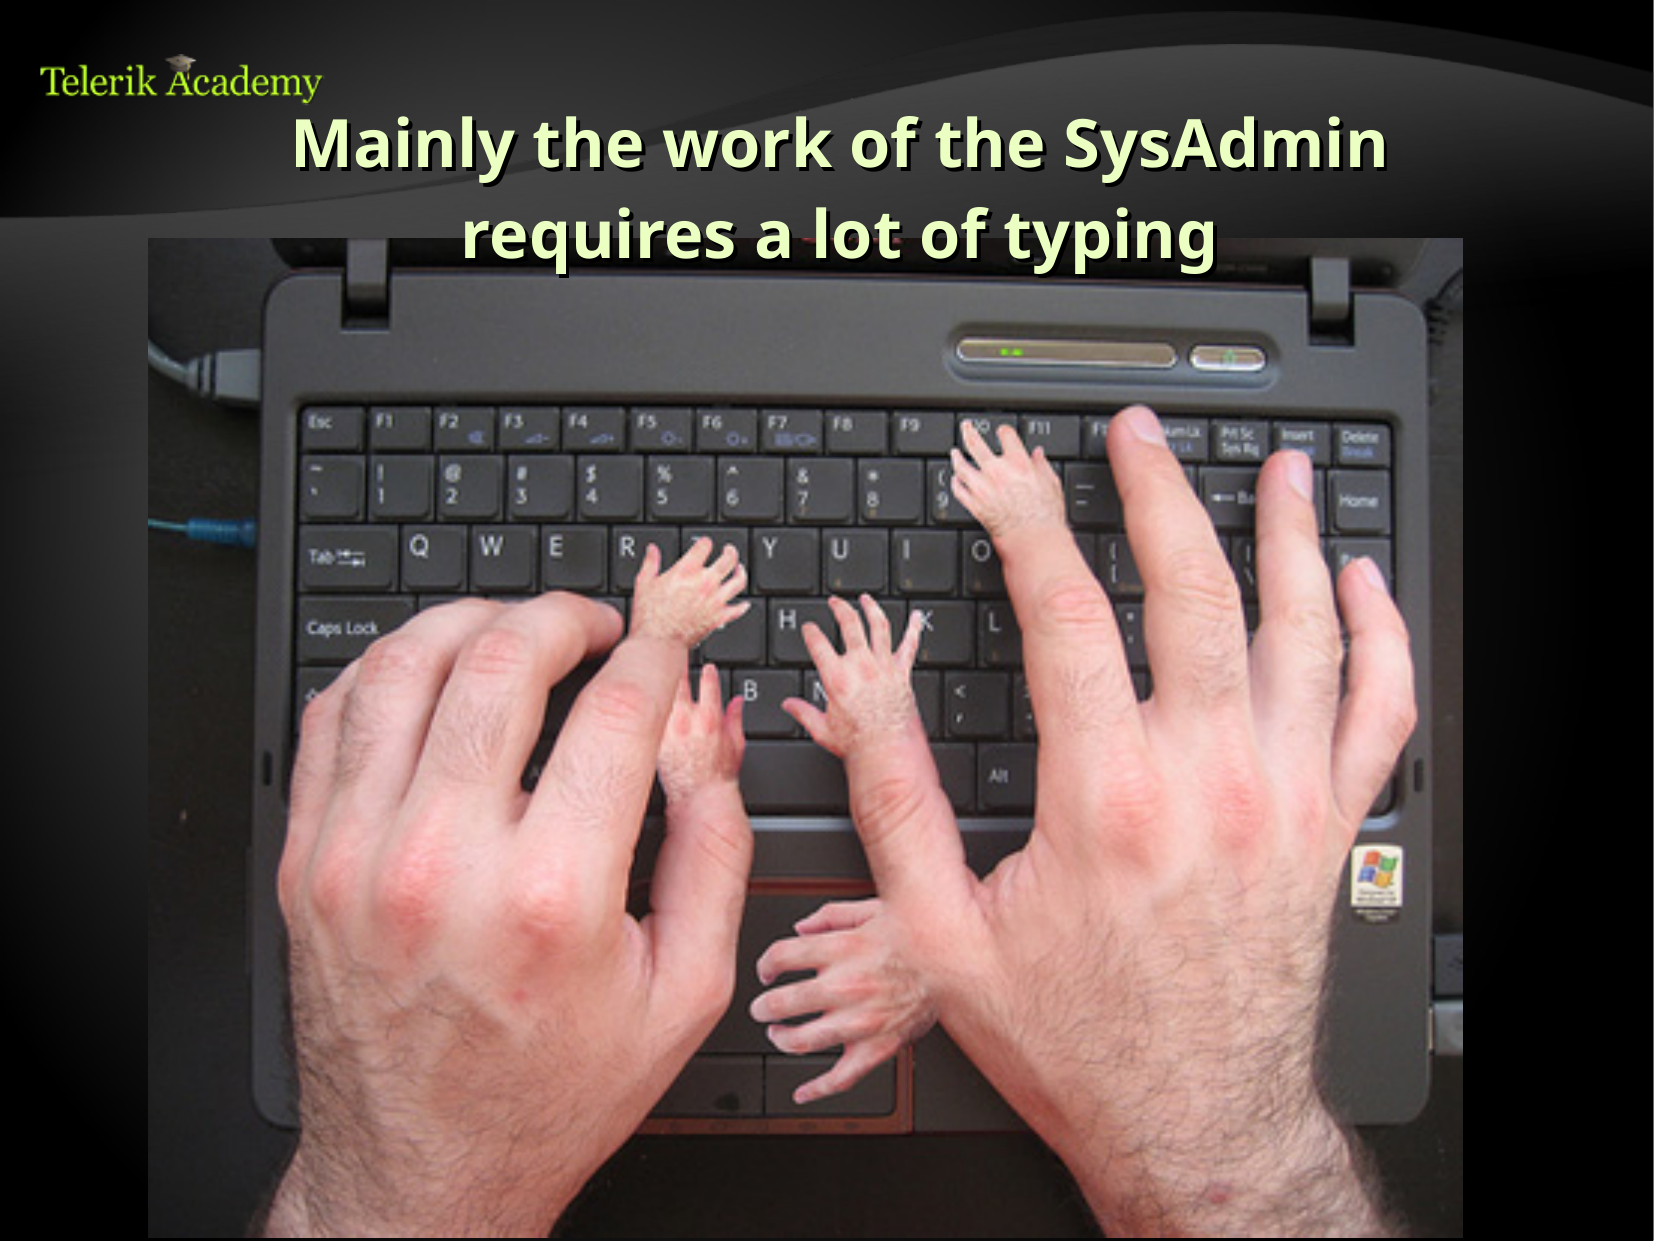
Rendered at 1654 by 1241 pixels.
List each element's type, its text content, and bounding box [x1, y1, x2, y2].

title Mainly the work of the SysAdmin requires a lot of typing [45, 89, 1636, 286]
picture [0, 0, 1654, 1241]
